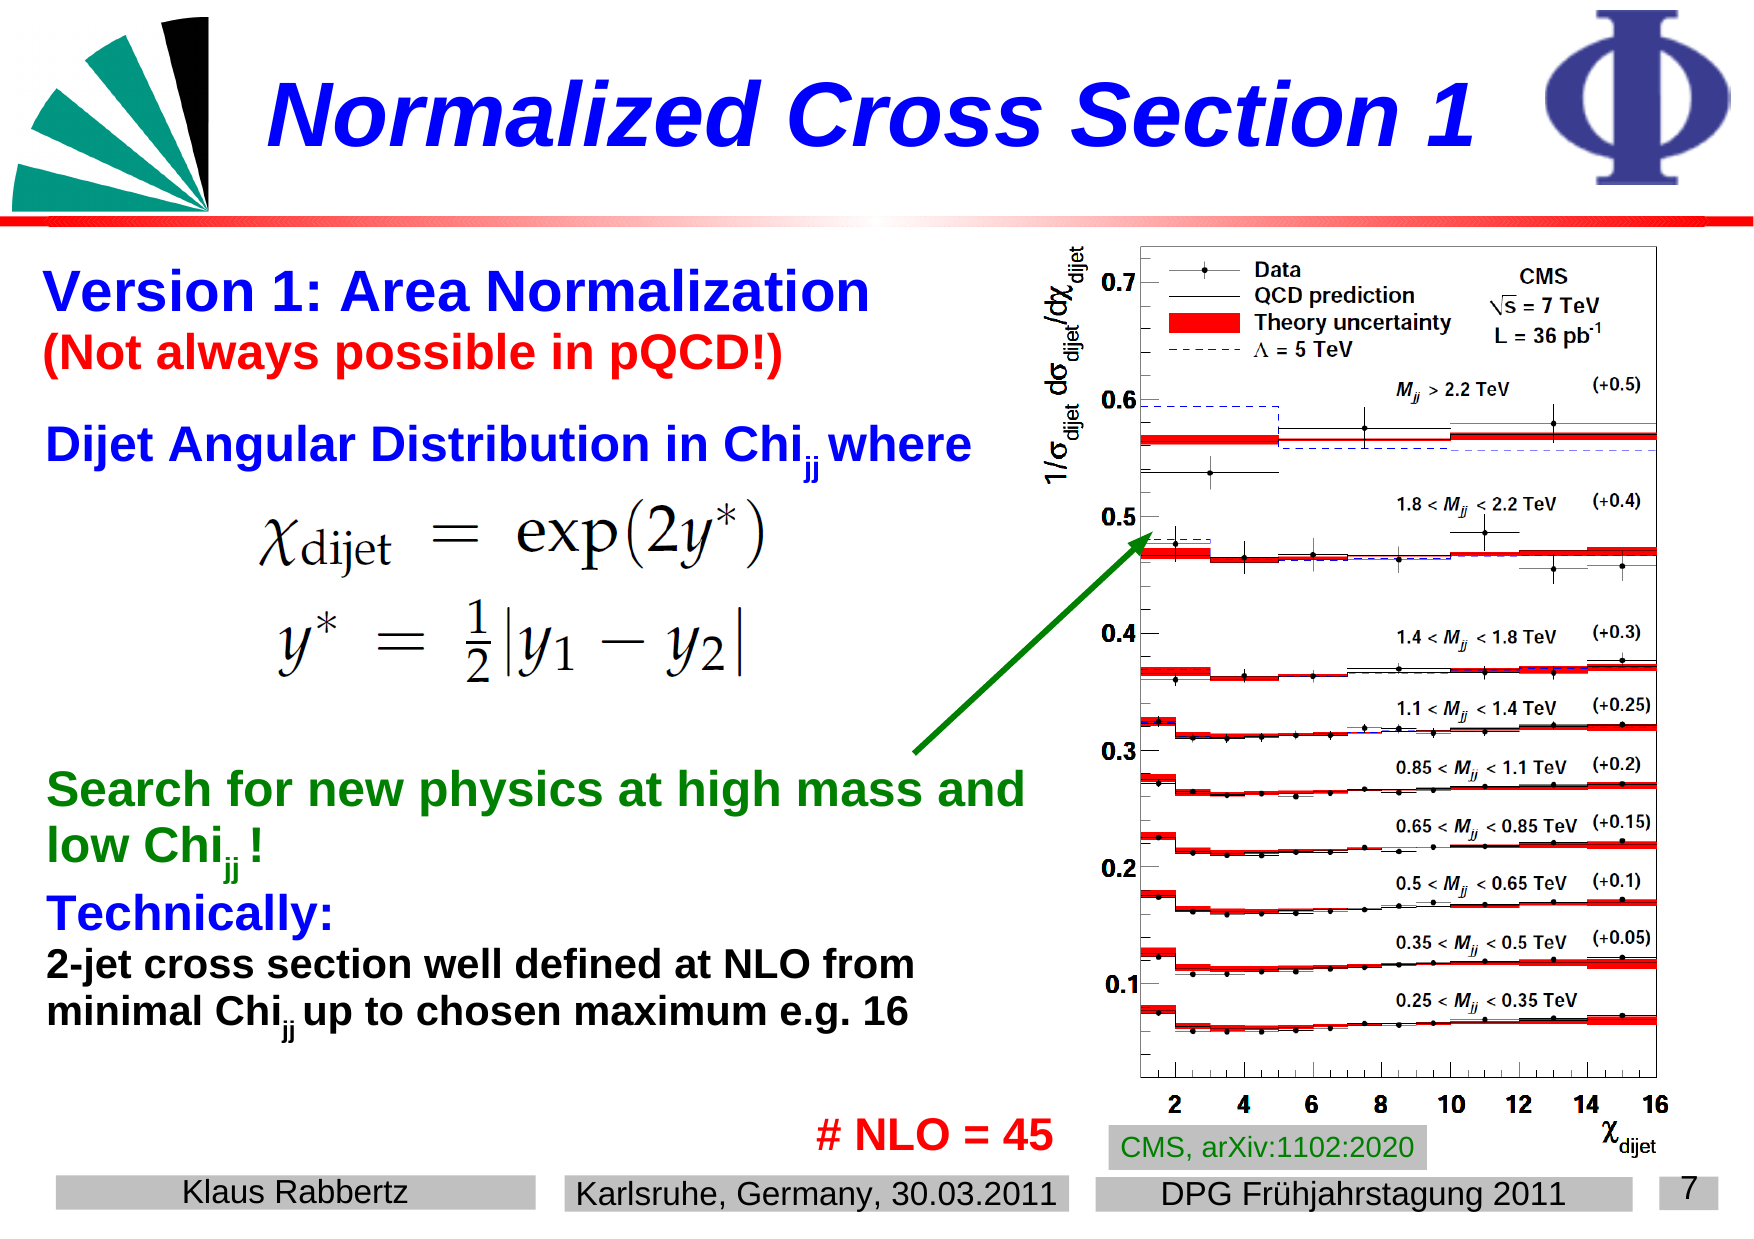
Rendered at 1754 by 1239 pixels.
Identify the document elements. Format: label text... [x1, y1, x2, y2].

text_box Version 1: Area Normalization (Not always possible in pQCD!) [30, 253, 884, 386]
text_box Search for new physics at high mass and low Chijj ! Technically: 2-jet cross section well defined at NLO from minimal Chijj up to chosen maximum e.g. 16 [34, 755, 1040, 1106]
picture [1035, 240, 1677, 1164]
picture [1545, 10, 1731, 185]
text_box Dijet Angular Distribution in Chijj where [33, 410, 986, 490]
picture [12, 17, 209, 214]
text_box # NLO = 45 [804, 1103, 1067, 1167]
picture [267, 596, 752, 687]
text_box CMS, arXiv:1102:2020 [1108, 1125, 1427, 1170]
picture [255, 494, 769, 583]
title Normalized Cross Section 1 [220, 22, 1525, 207]
